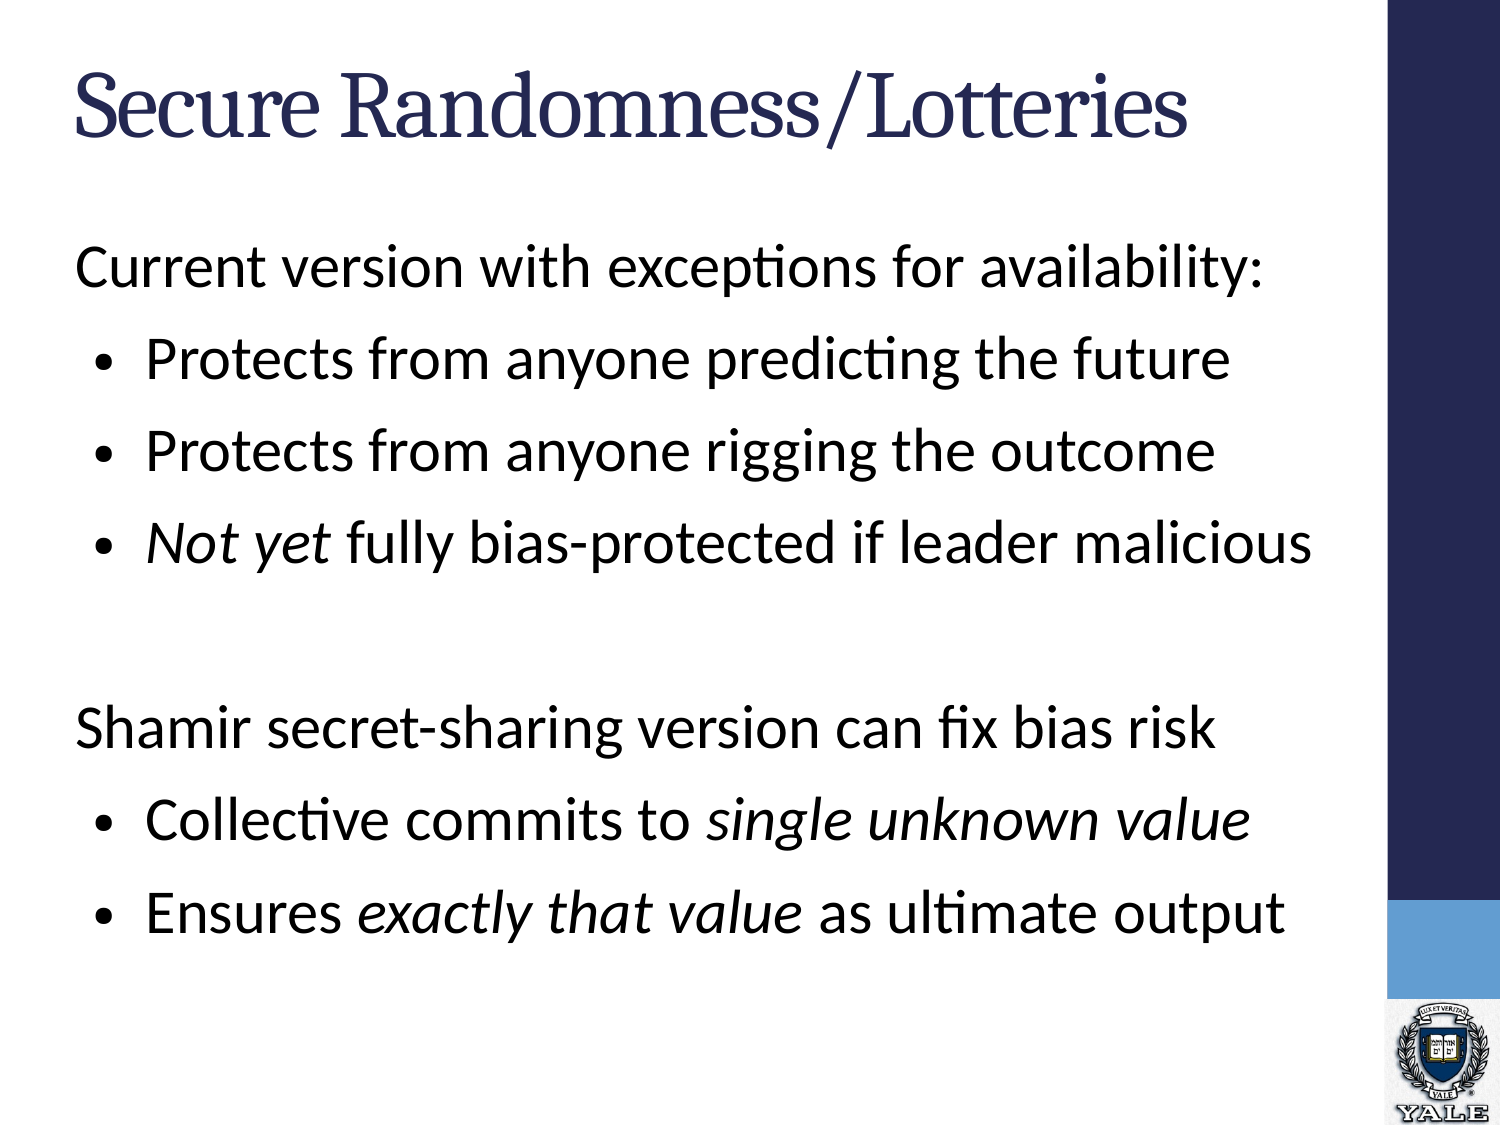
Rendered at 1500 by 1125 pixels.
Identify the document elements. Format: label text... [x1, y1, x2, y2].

picture [1384, 999, 1500, 1125]
title Secure Randomness/Lotteries [75, 12, 1325, 200]
list Current version with exceptions for availability: Protects from anyone predicting the future Protects from anyone rigging the outcome Not yet fully bias-protected if leader malicious Shamir secret-sharing version can fix bias risk Collective commits to single unknown value Ensures exactly that value as ultimate output [75, 239, 1325, 1063]
